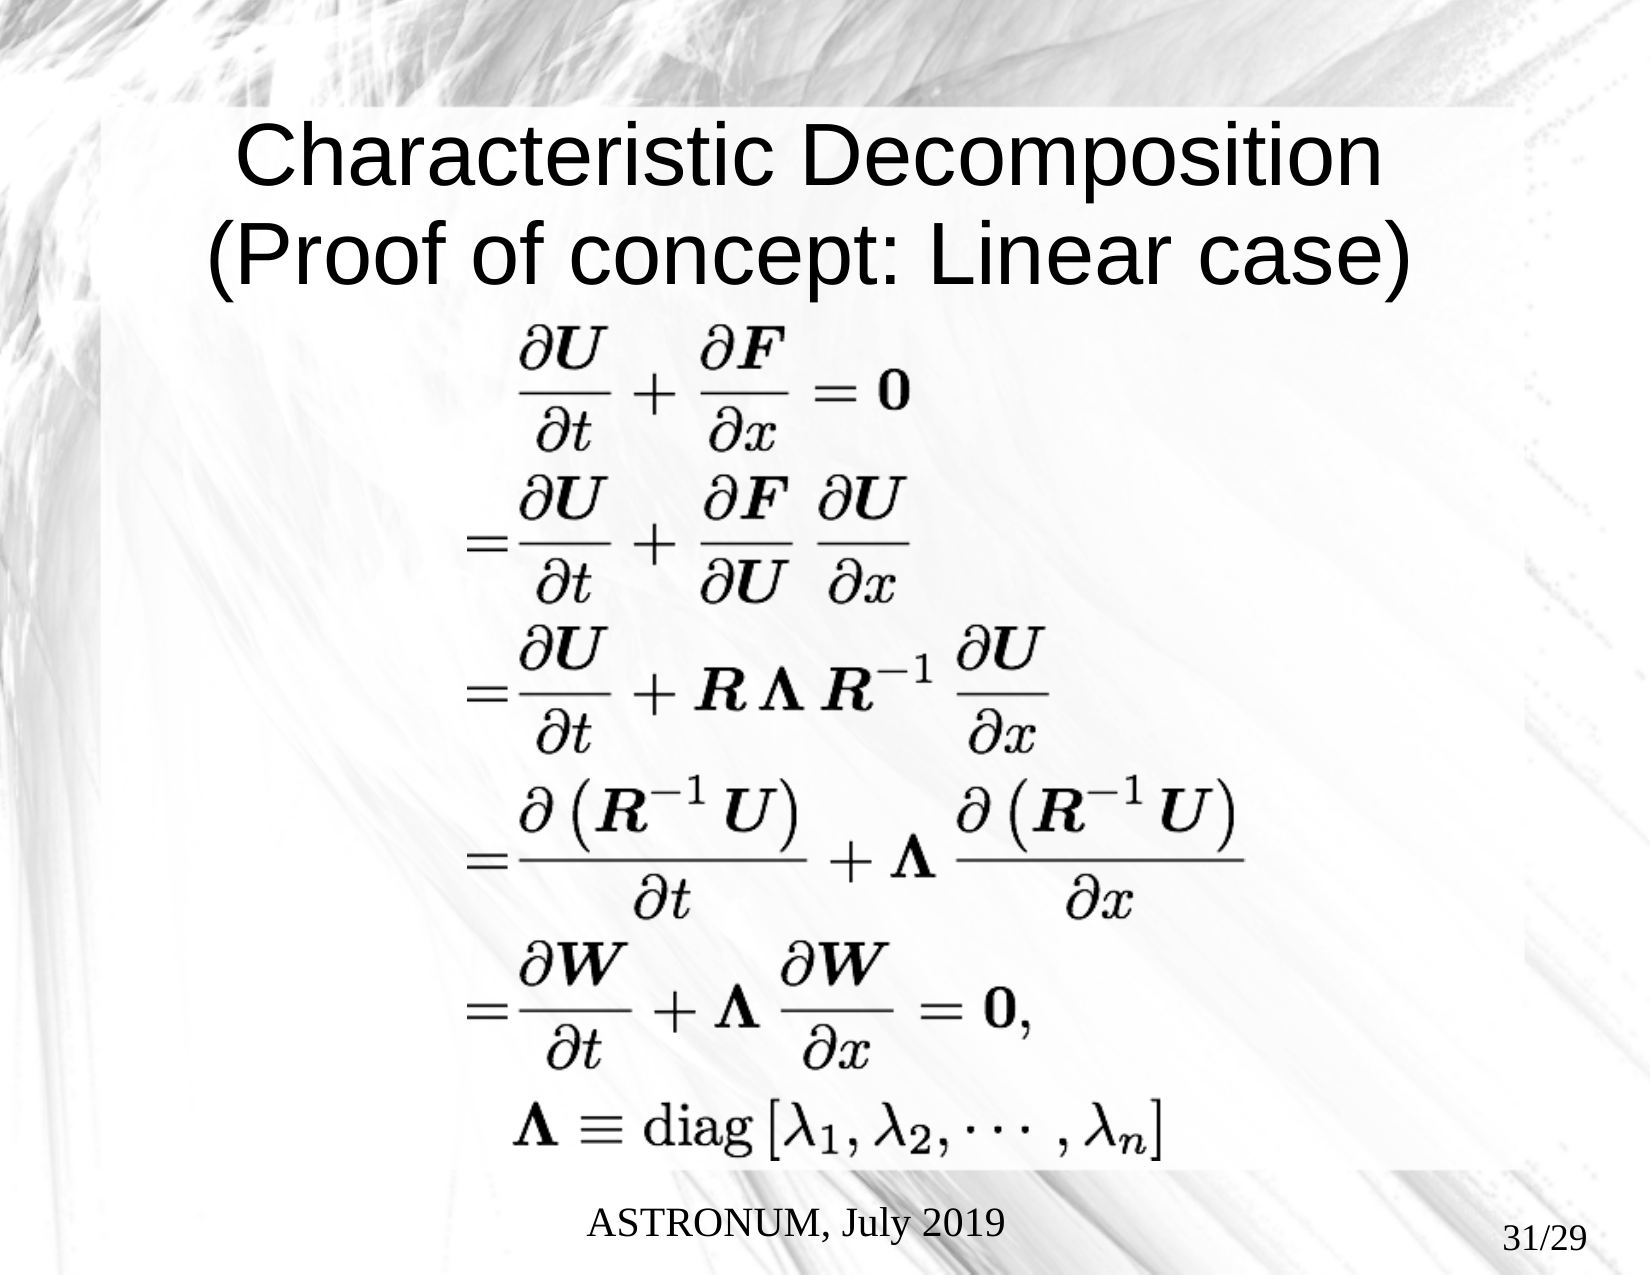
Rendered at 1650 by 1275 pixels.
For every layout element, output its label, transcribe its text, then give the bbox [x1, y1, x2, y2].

title Characteristic Decomposition (Proof of concept: Linear case) [117, 104, 1503, 304]
picture [0, 0, 1650, 1275]
